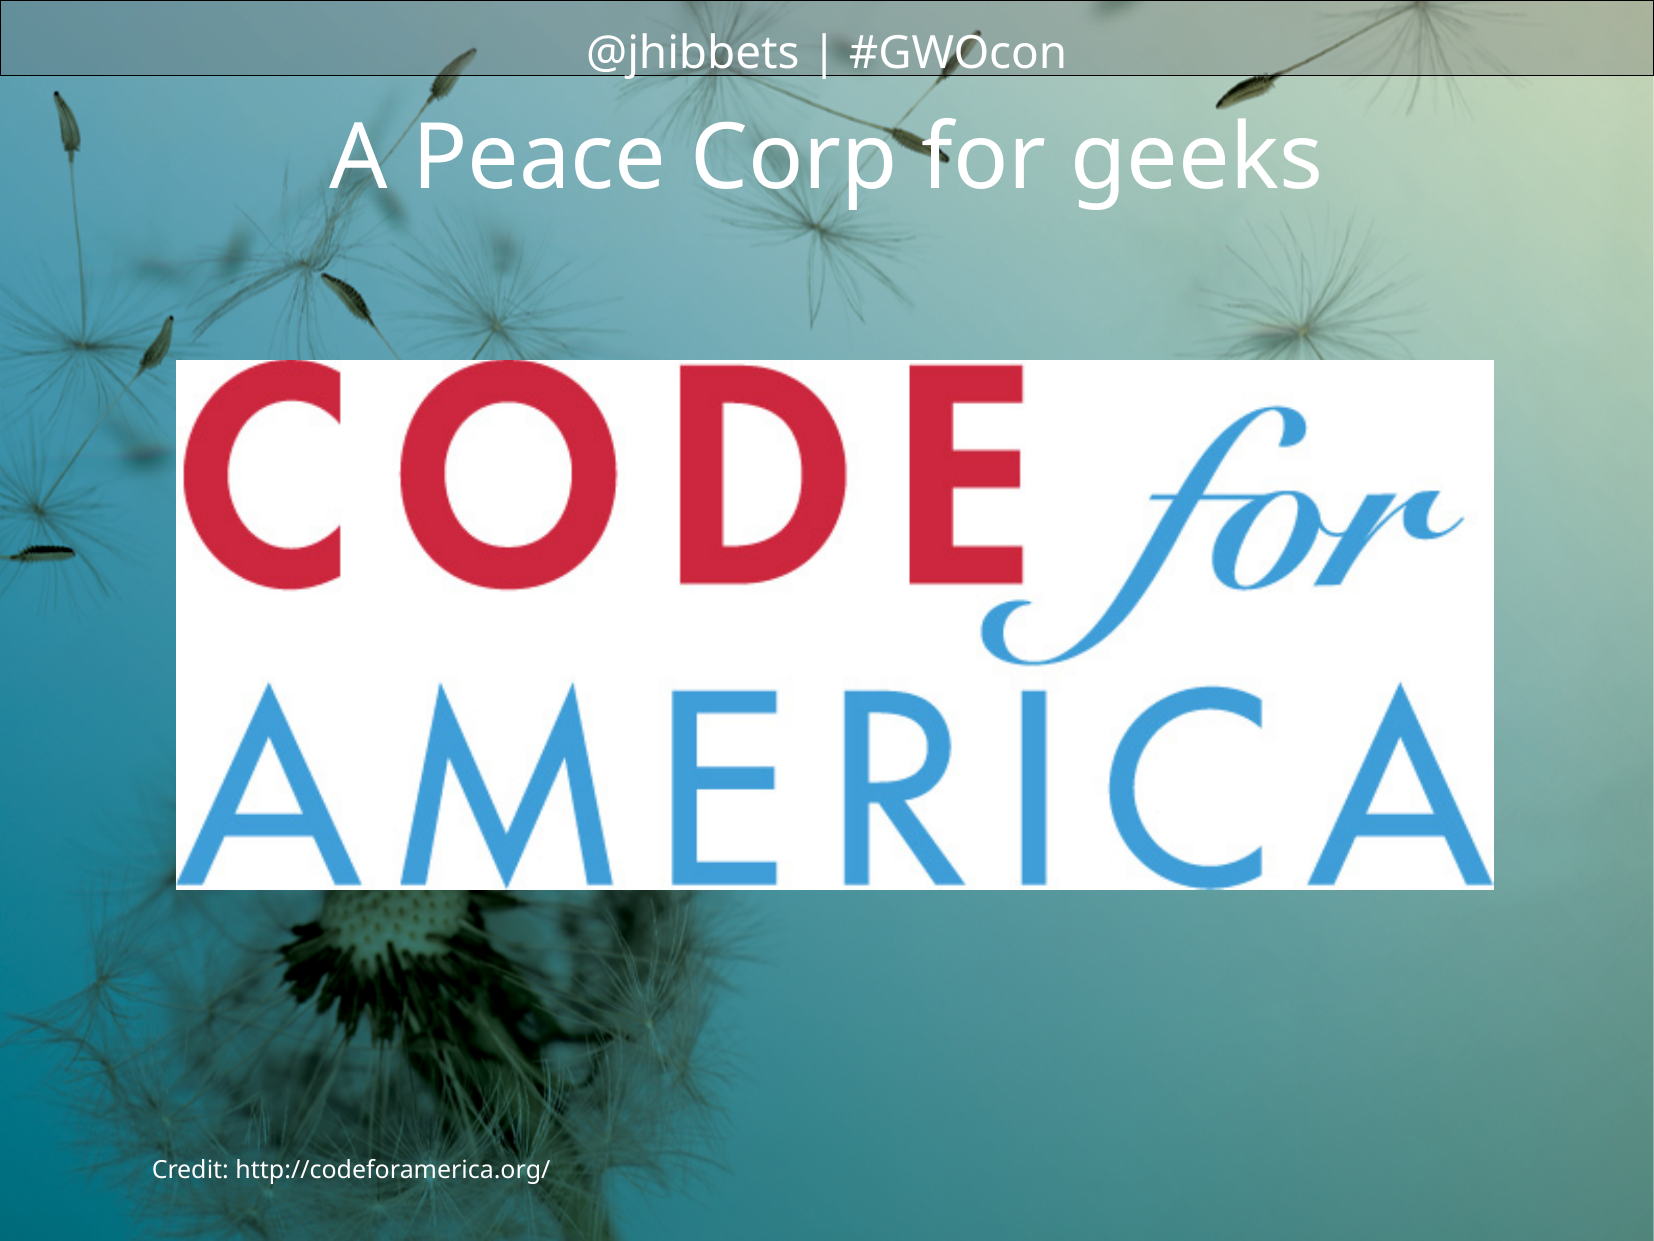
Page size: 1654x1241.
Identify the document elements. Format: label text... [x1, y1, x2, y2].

picture [0, 76, 1654, 1241]
title A Peace Corp for geeks [82, 49, 1571, 257]
text_box Credit: http://codeforamerica.org/ [137, 1144, 573, 1188]
